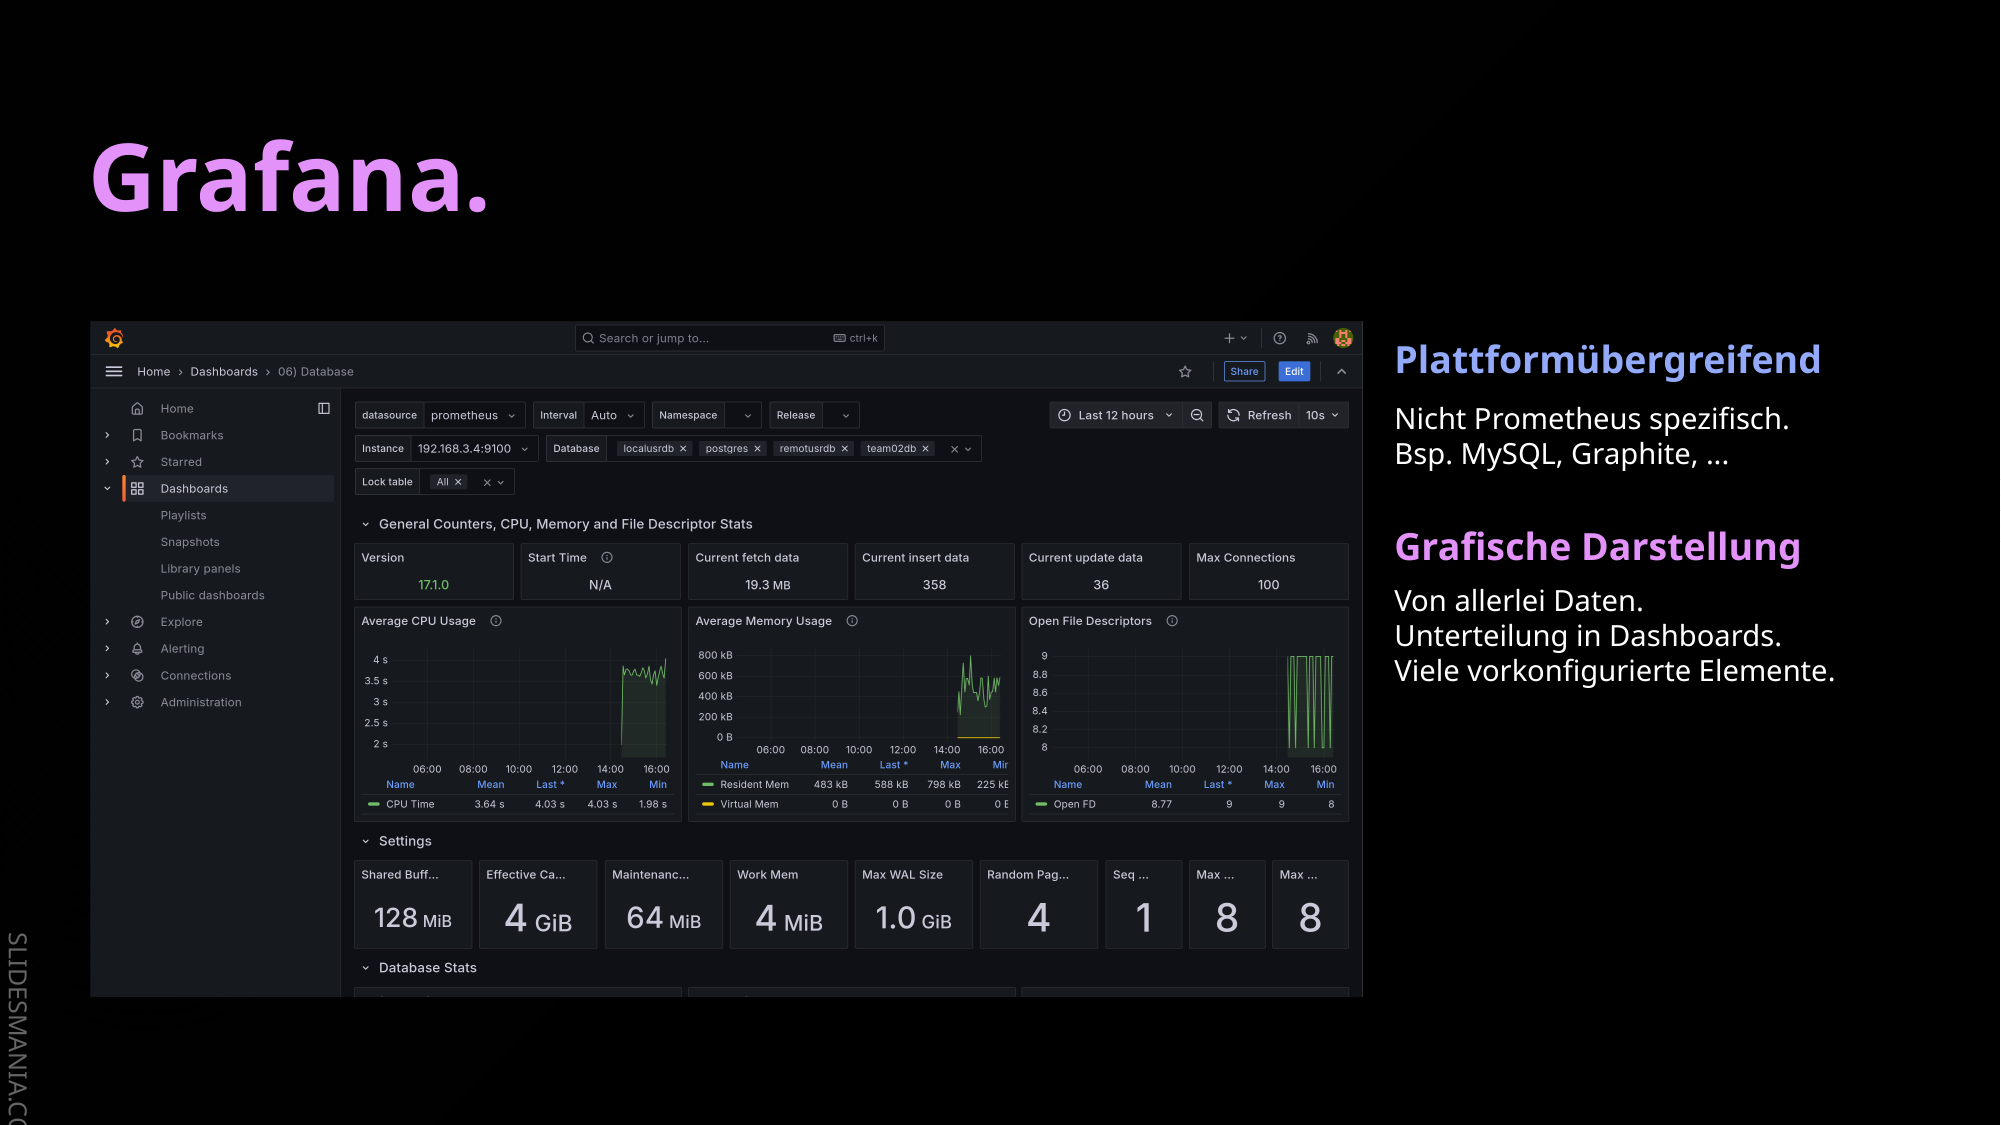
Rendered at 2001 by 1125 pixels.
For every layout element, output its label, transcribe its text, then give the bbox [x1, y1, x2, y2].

subtitle Grafische Darstellung [1374, 526, 1932, 562]
subtitle Plattformübergreifend [1374, 308, 1932, 380]
list Von allerlei Daten. Unterteilung in Dashboards. Viele vorkonfigurierte Elemente. [1374, 562, 1932, 817]
list Nicht Prometheus spezifisch. Bsp. MySQL, Graphite, ... [1374, 380, 1932, 526]
picture [90, 321, 1363, 997]
title Grafana. [68, 97, 1932, 223]
